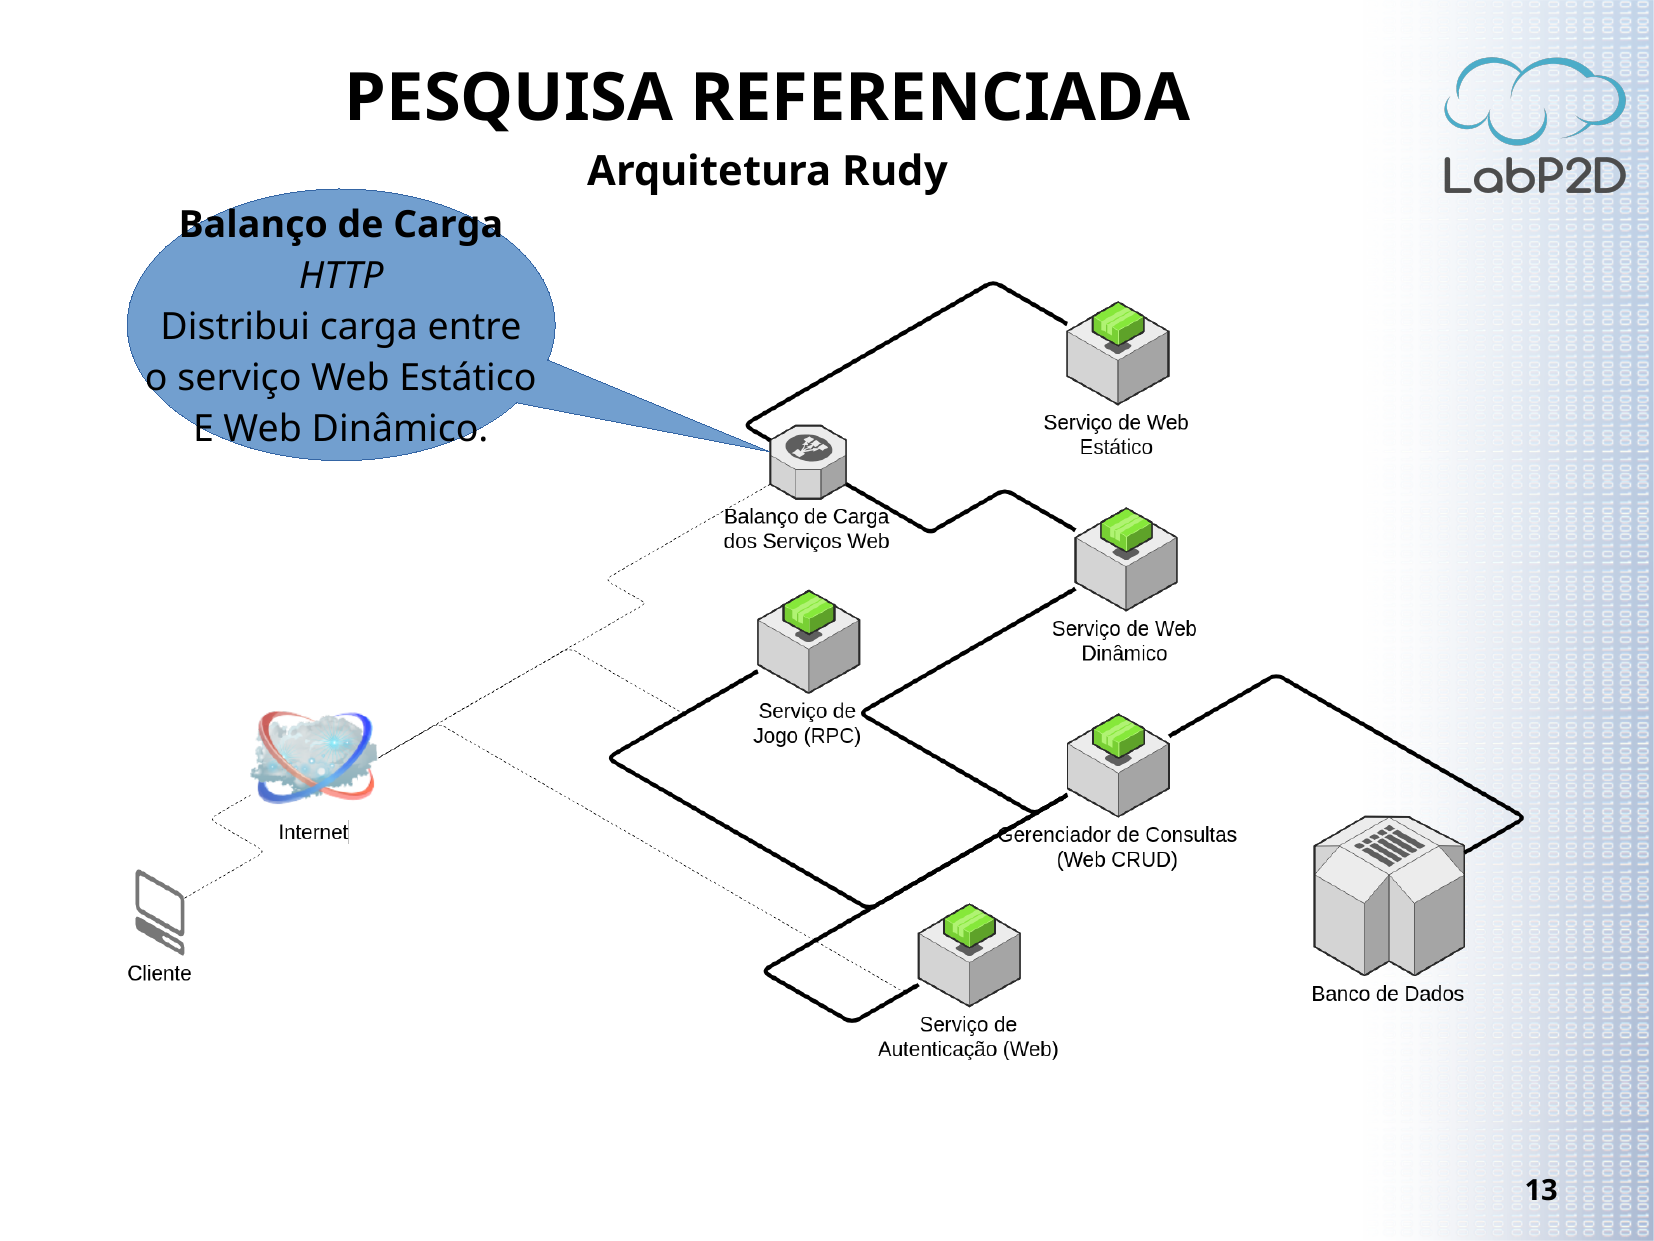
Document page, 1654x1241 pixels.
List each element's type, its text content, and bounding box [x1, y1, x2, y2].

picture [127, 1, 1654, 1240]
text_box Balanço de Carga HTTP Distribui carga entre o serviço Web Estático E Web Dinâmico. [127, 188, 770, 461]
title PESQUISA REFERENCIADA Arquitetura Rudy [82, 19, 1453, 227]
picture [463, 433, 472, 439]
picture [127, 279, 139, 313]
